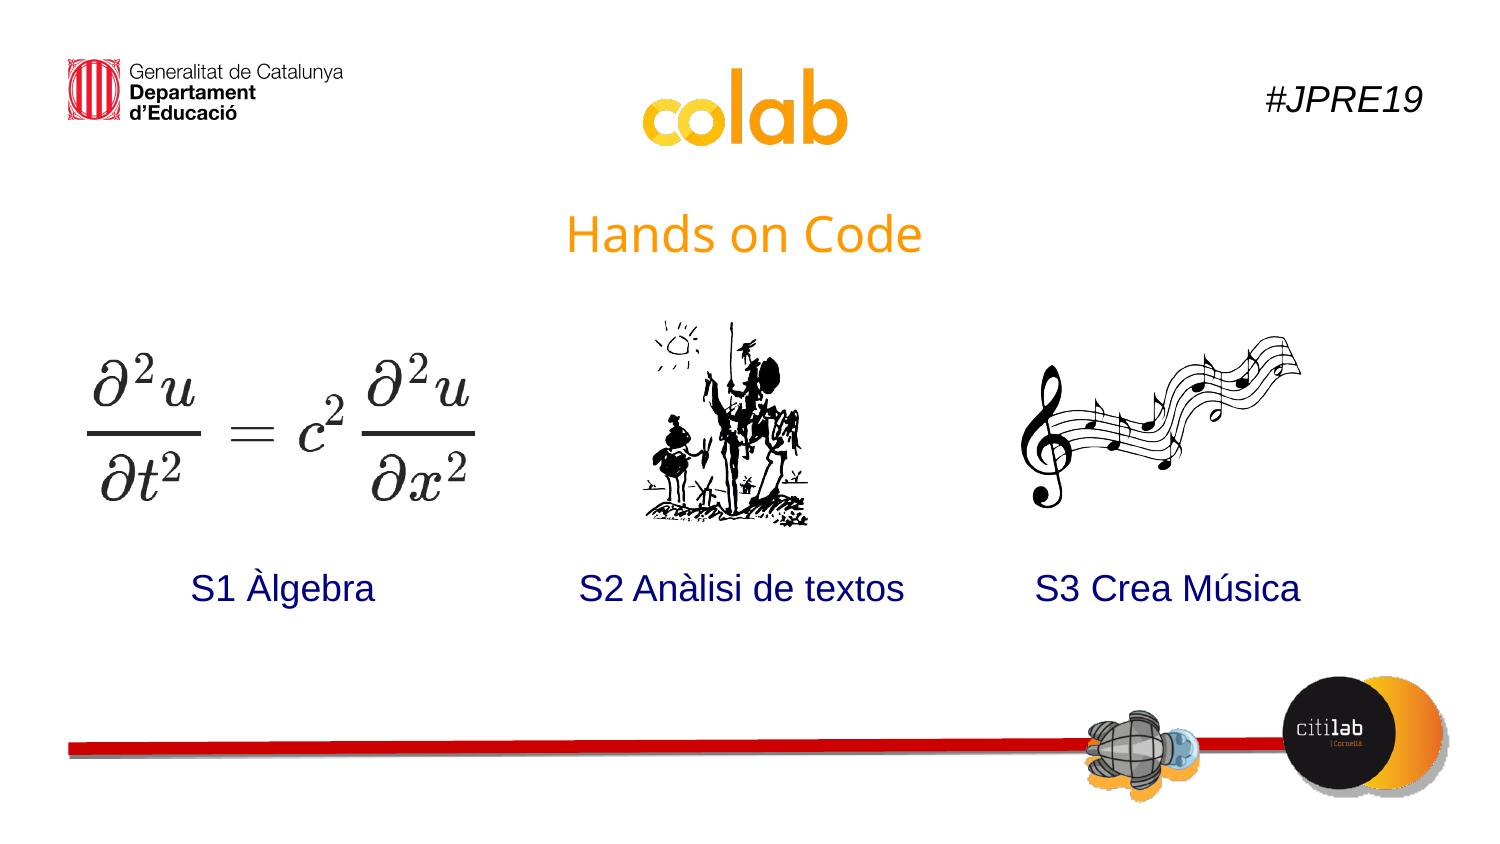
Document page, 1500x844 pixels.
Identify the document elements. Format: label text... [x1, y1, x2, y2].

text_box #JPRE19 [1250, 59, 1462, 120]
picture [1015, 311, 1307, 533]
picture [614, 52, 876, 169]
picture [631, 311, 819, 533]
text_box S1 Àlgebra [94, 548, 472, 609]
text_box Hands on Code [470, 187, 1019, 276]
text_box S3 Crea Música [1019, 548, 1397, 609]
picture [68, 59, 343, 120]
picture [1281, 675, 1445, 791]
picture [50, 334, 514, 529]
text_box S2 Anàlisi de textos [483, 548, 1000, 609]
picture [1077, 694, 1209, 798]
